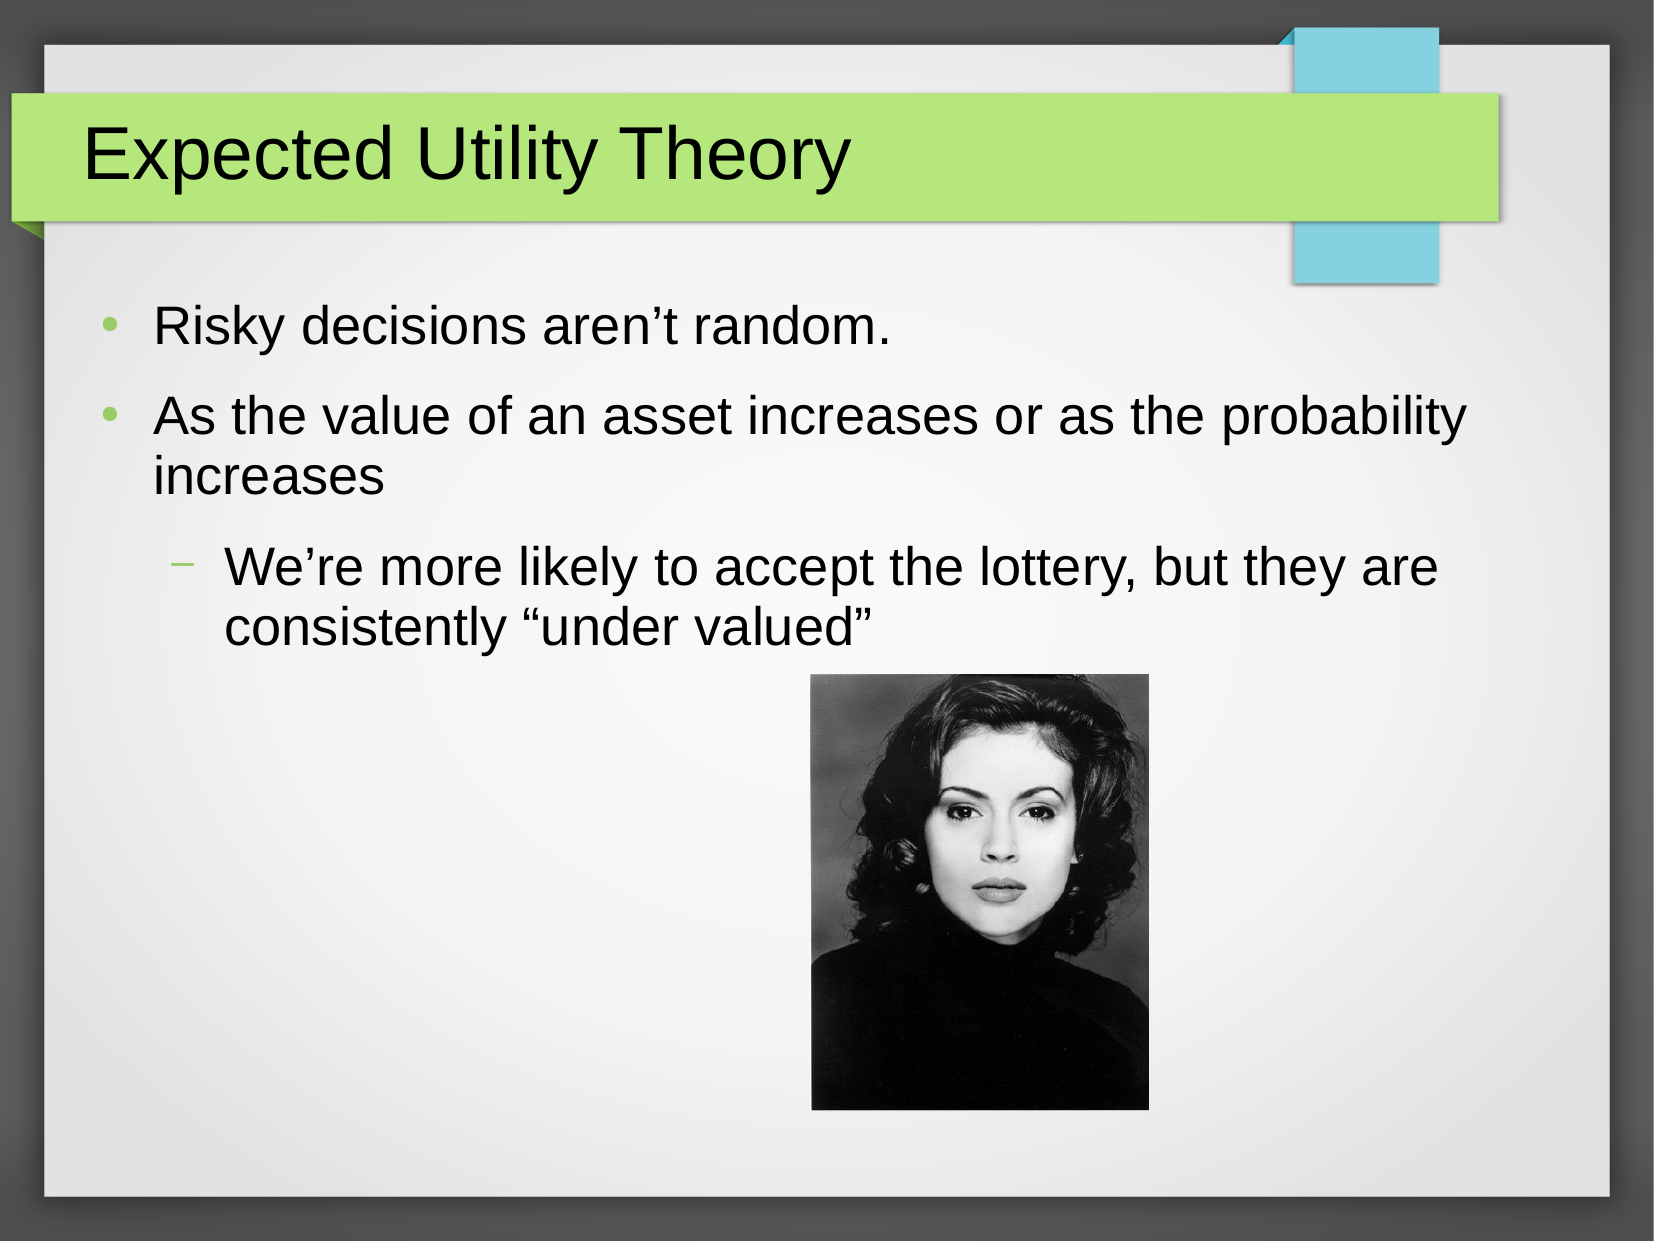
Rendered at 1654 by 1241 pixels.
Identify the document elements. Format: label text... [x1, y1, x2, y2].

picture [0, 0, 1654, 1241]
list Risky decisions aren’t random. As the value of an asset increases or as the probability increases We’re more likely to accept the lottery, but they are consistently “under valued” [82, 295, 1571, 1015]
title Expected Utility Theory [82, 94, 1264, 213]
